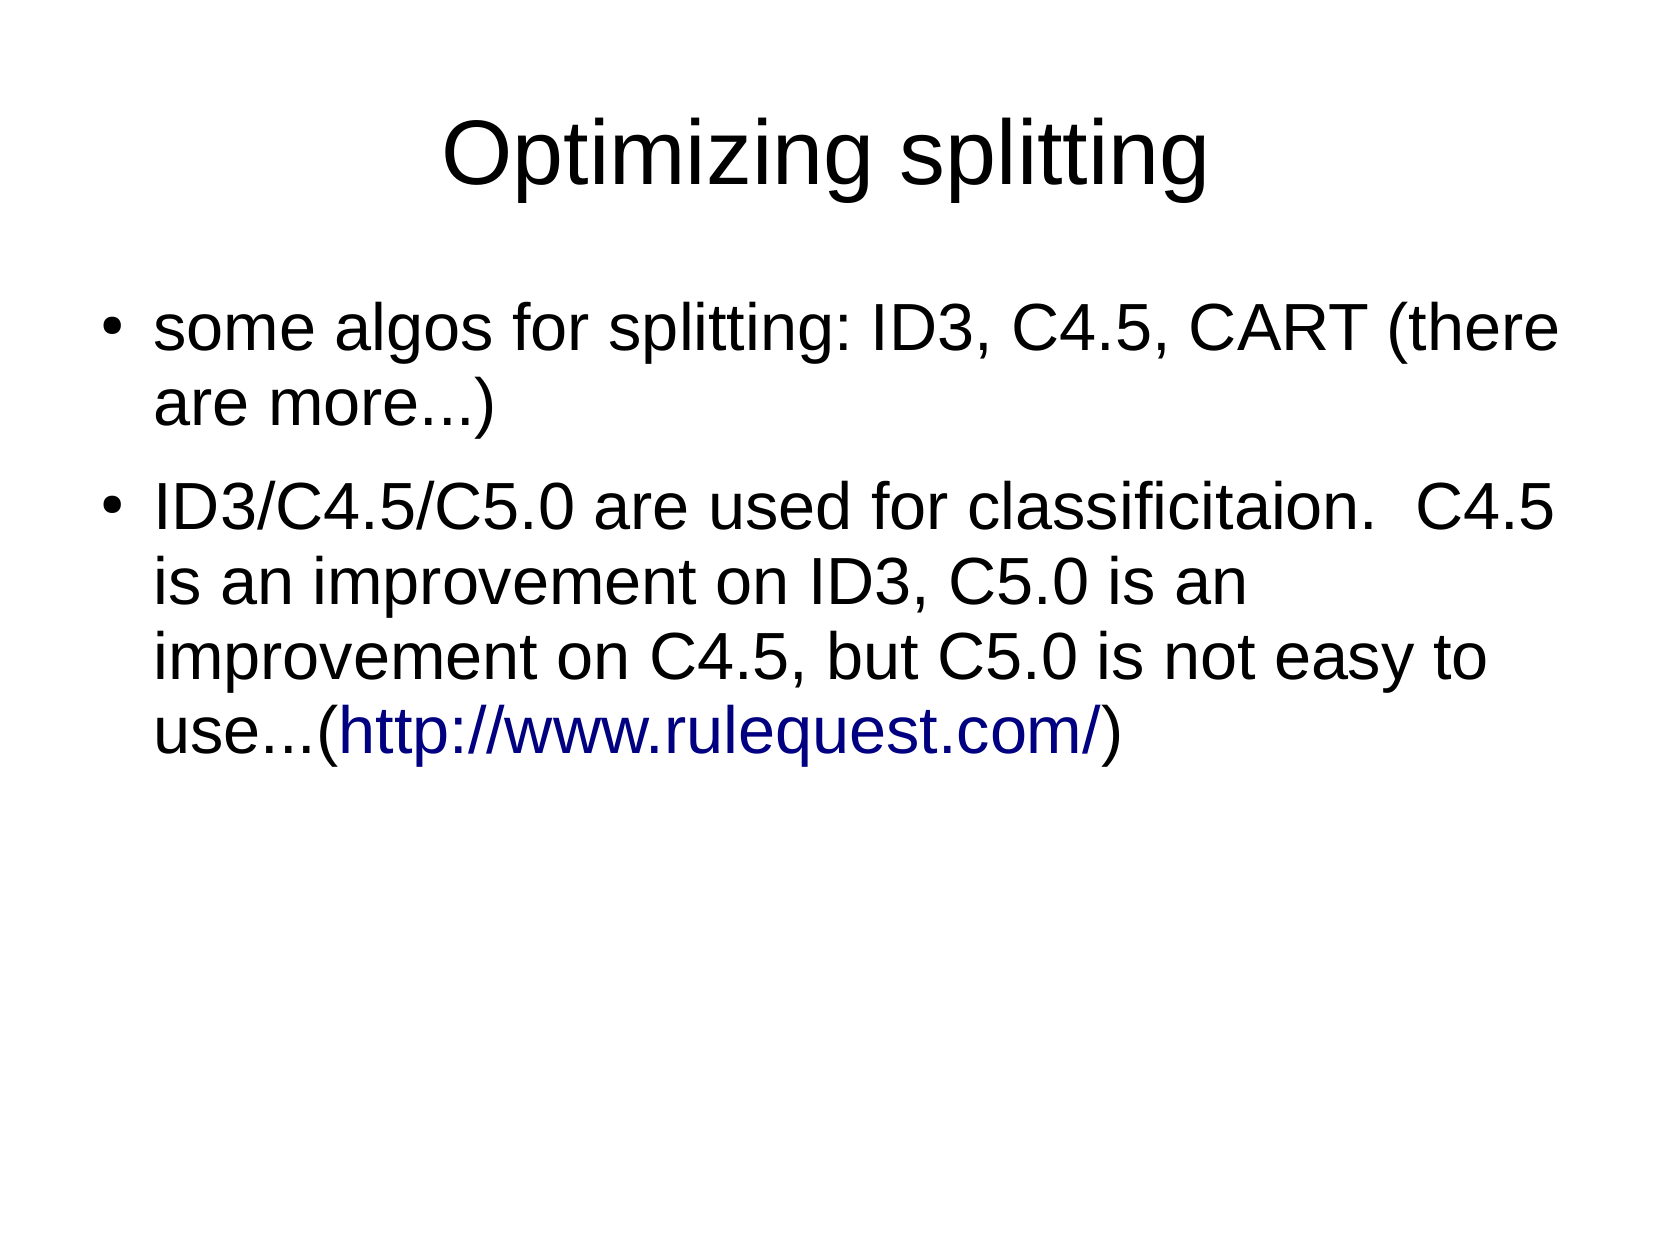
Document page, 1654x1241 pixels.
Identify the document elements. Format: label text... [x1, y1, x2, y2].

list some algos for splitting: ID3, C4.5, CART (there are more...) ID3/C4.5/C5.0 are used for classificitaion. C4.5 is an improvement on ID3, C5.0 is an improvement on C4.5, but C5.0 is not easy to use...(http://www.rulequest.com/) [82, 290, 1571, 1010]
title Optimizing splitting [82, 49, 1571, 257]
